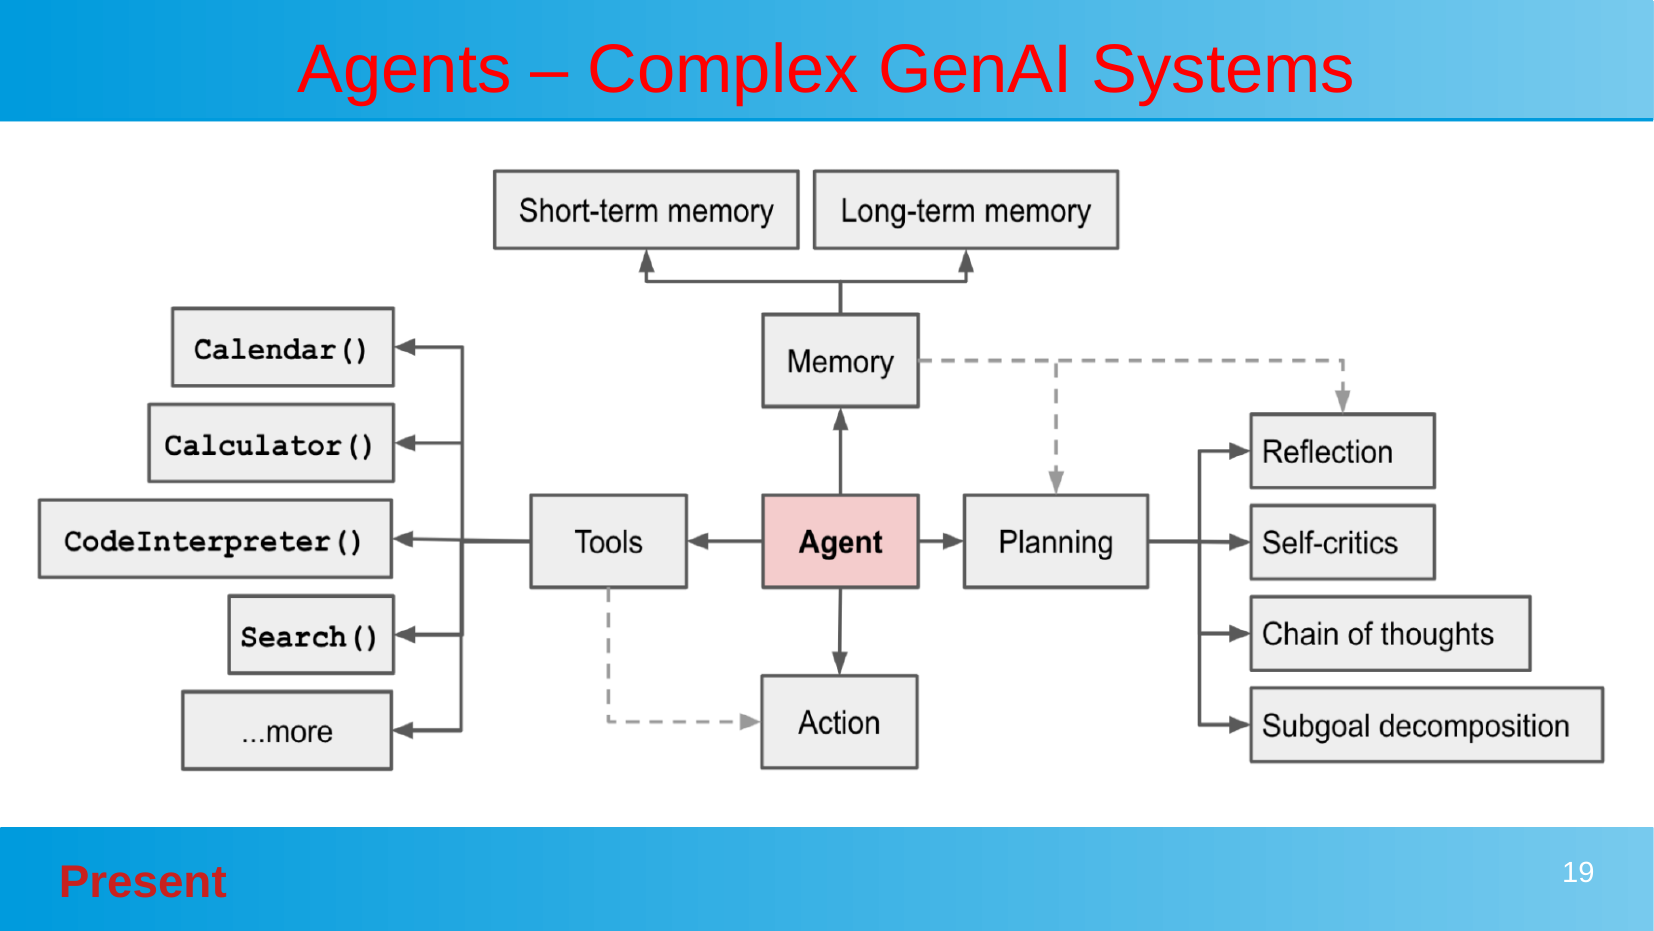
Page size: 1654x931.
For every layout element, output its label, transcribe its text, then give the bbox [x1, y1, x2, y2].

picture [33, 138, 1615, 826]
title Agents – Complex GenAI Systems [59, 29, 1595, 108]
